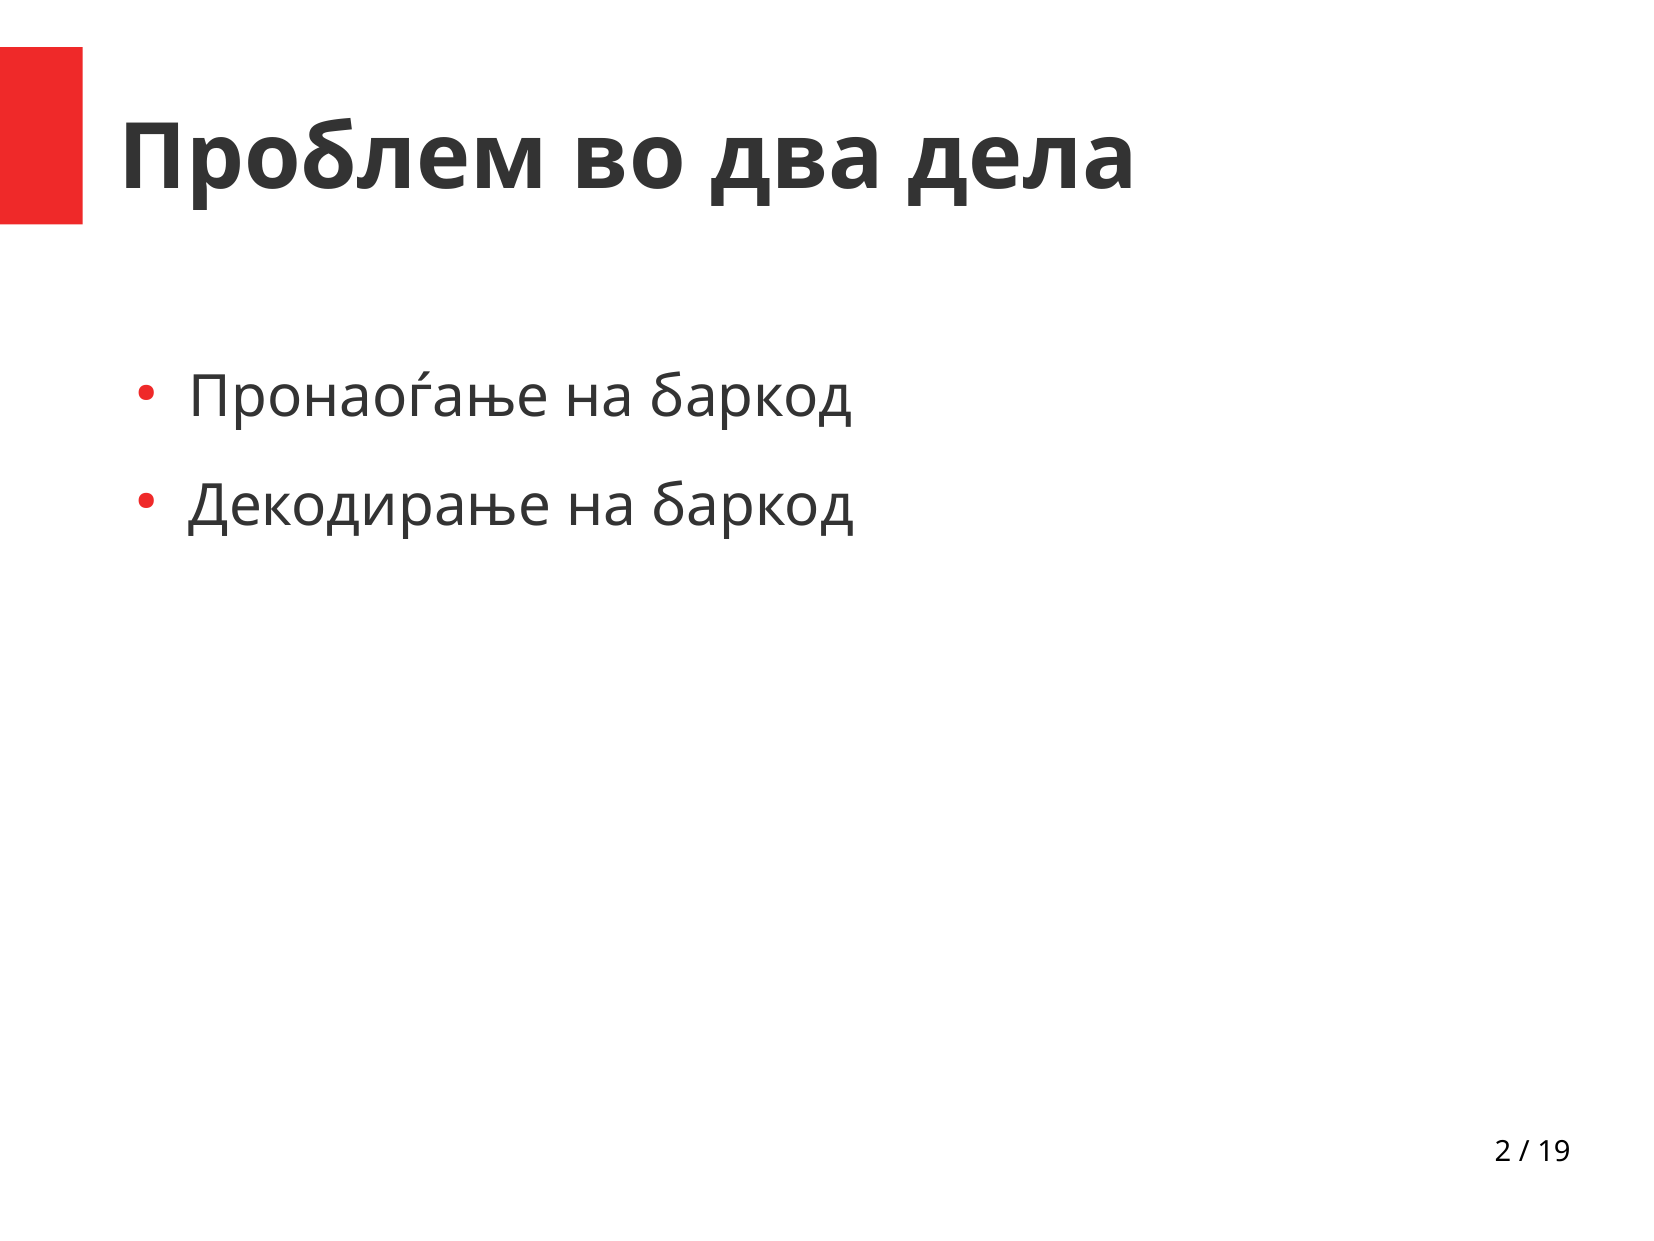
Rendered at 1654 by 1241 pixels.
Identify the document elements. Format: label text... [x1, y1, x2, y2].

title Проблем во два дела [118, 49, 1571, 257]
list Пронаоѓање на баркод Декодирање на баркод [118, 354, 1536, 556]
